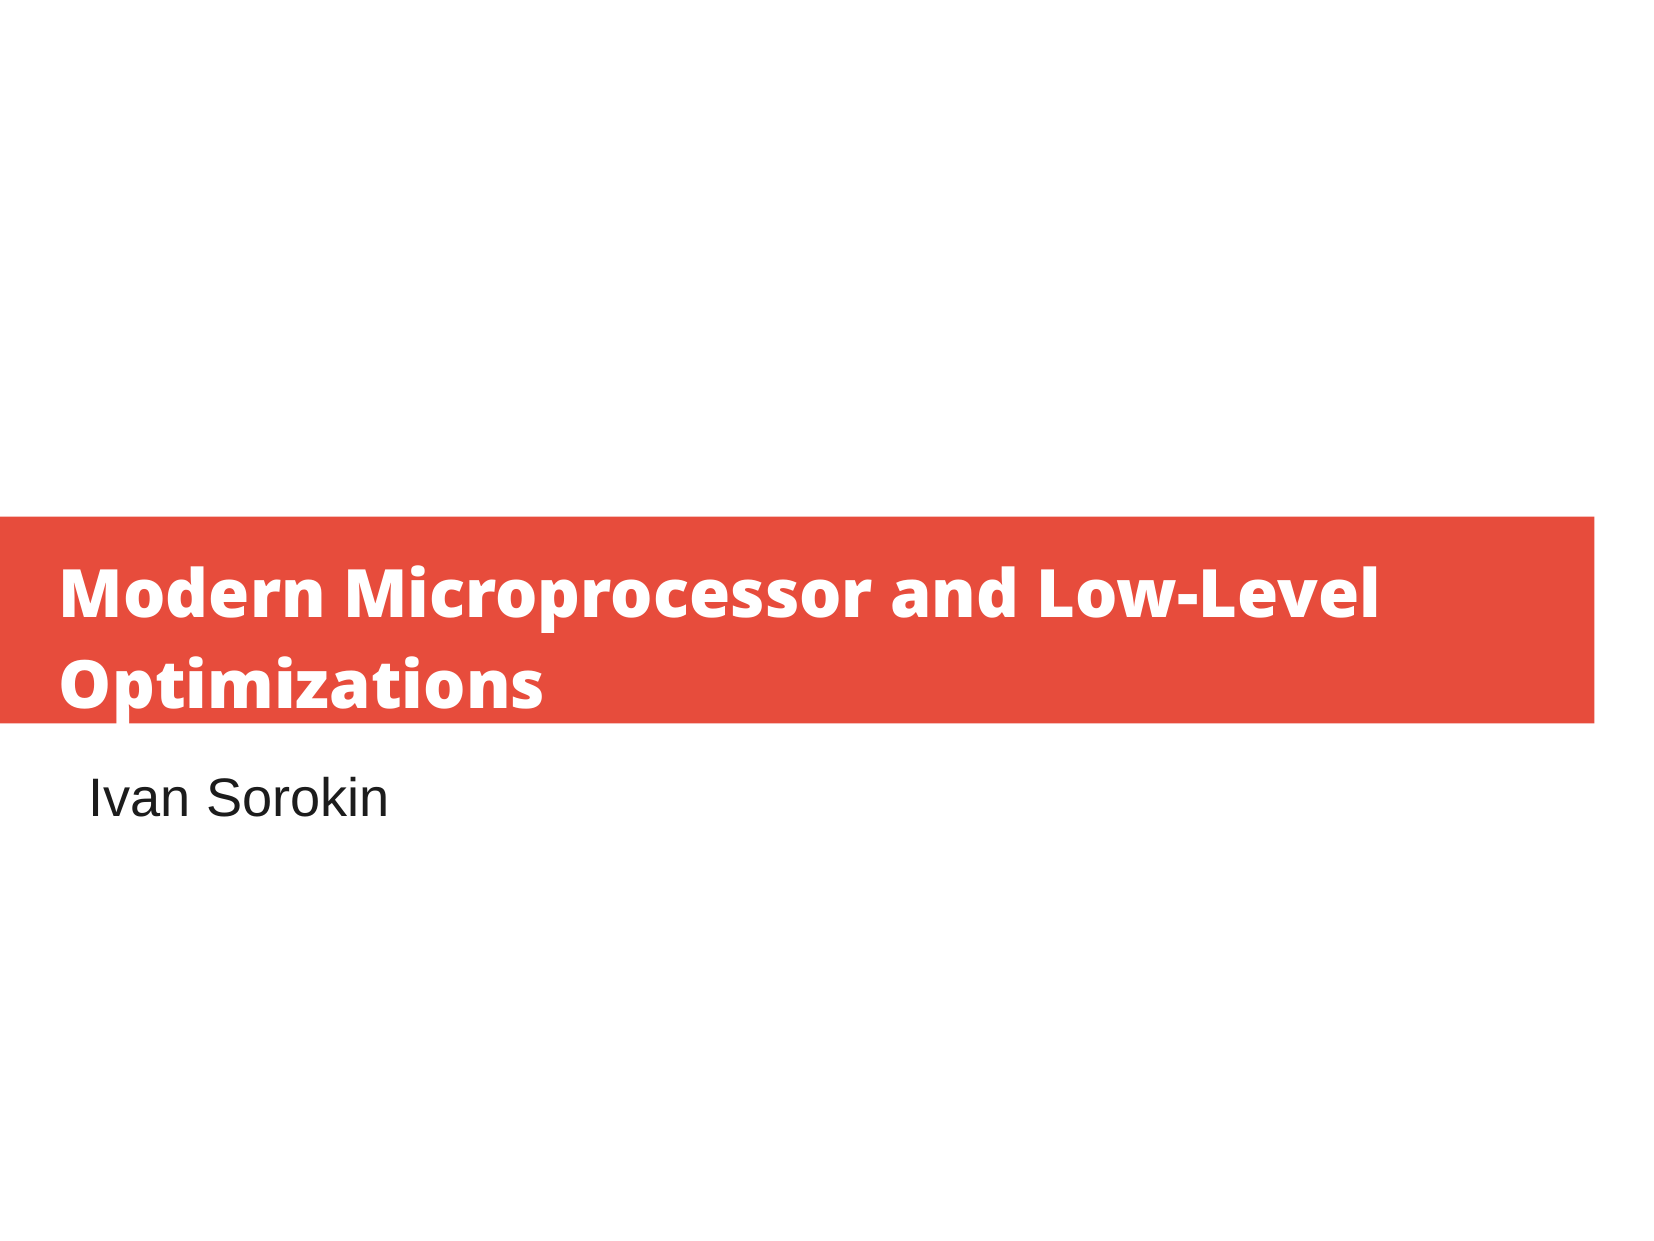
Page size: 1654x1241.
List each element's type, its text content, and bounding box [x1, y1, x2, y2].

title Modern Microprocessor and Low-Level Optimizations [59, 546, 1595, 694]
subtitle Ivan Sorokin [88, 767, 1595, 1182]
